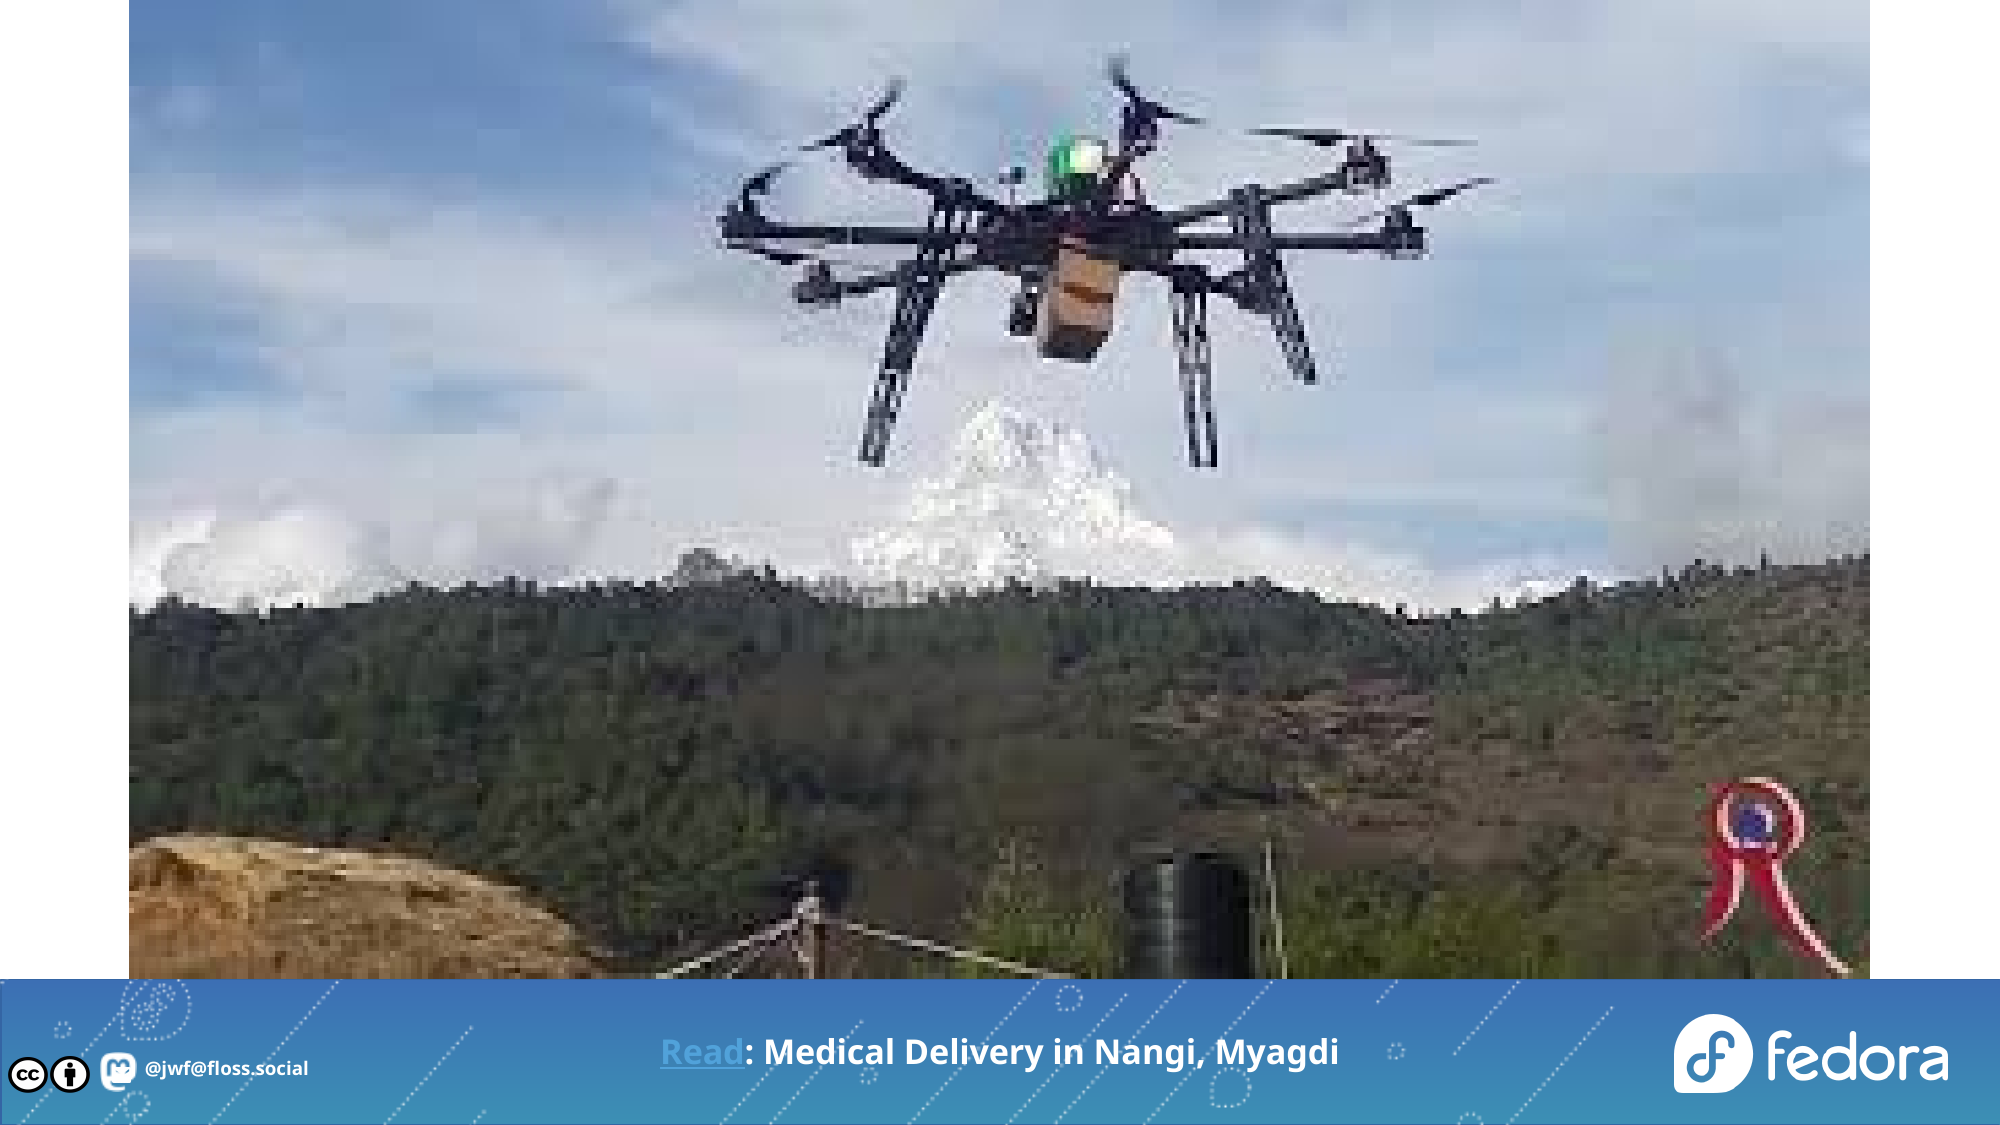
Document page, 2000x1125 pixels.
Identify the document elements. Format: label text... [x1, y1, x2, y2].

picture [0, 0, 1870, 1125]
subtitle Read: Medical Delivery in Nangi, Myagdi [337, 1018, 1663, 1077]
picture [1674, 1014, 1948, 1093]
list @jwf@floss.social [135, 1047, 319, 1084]
